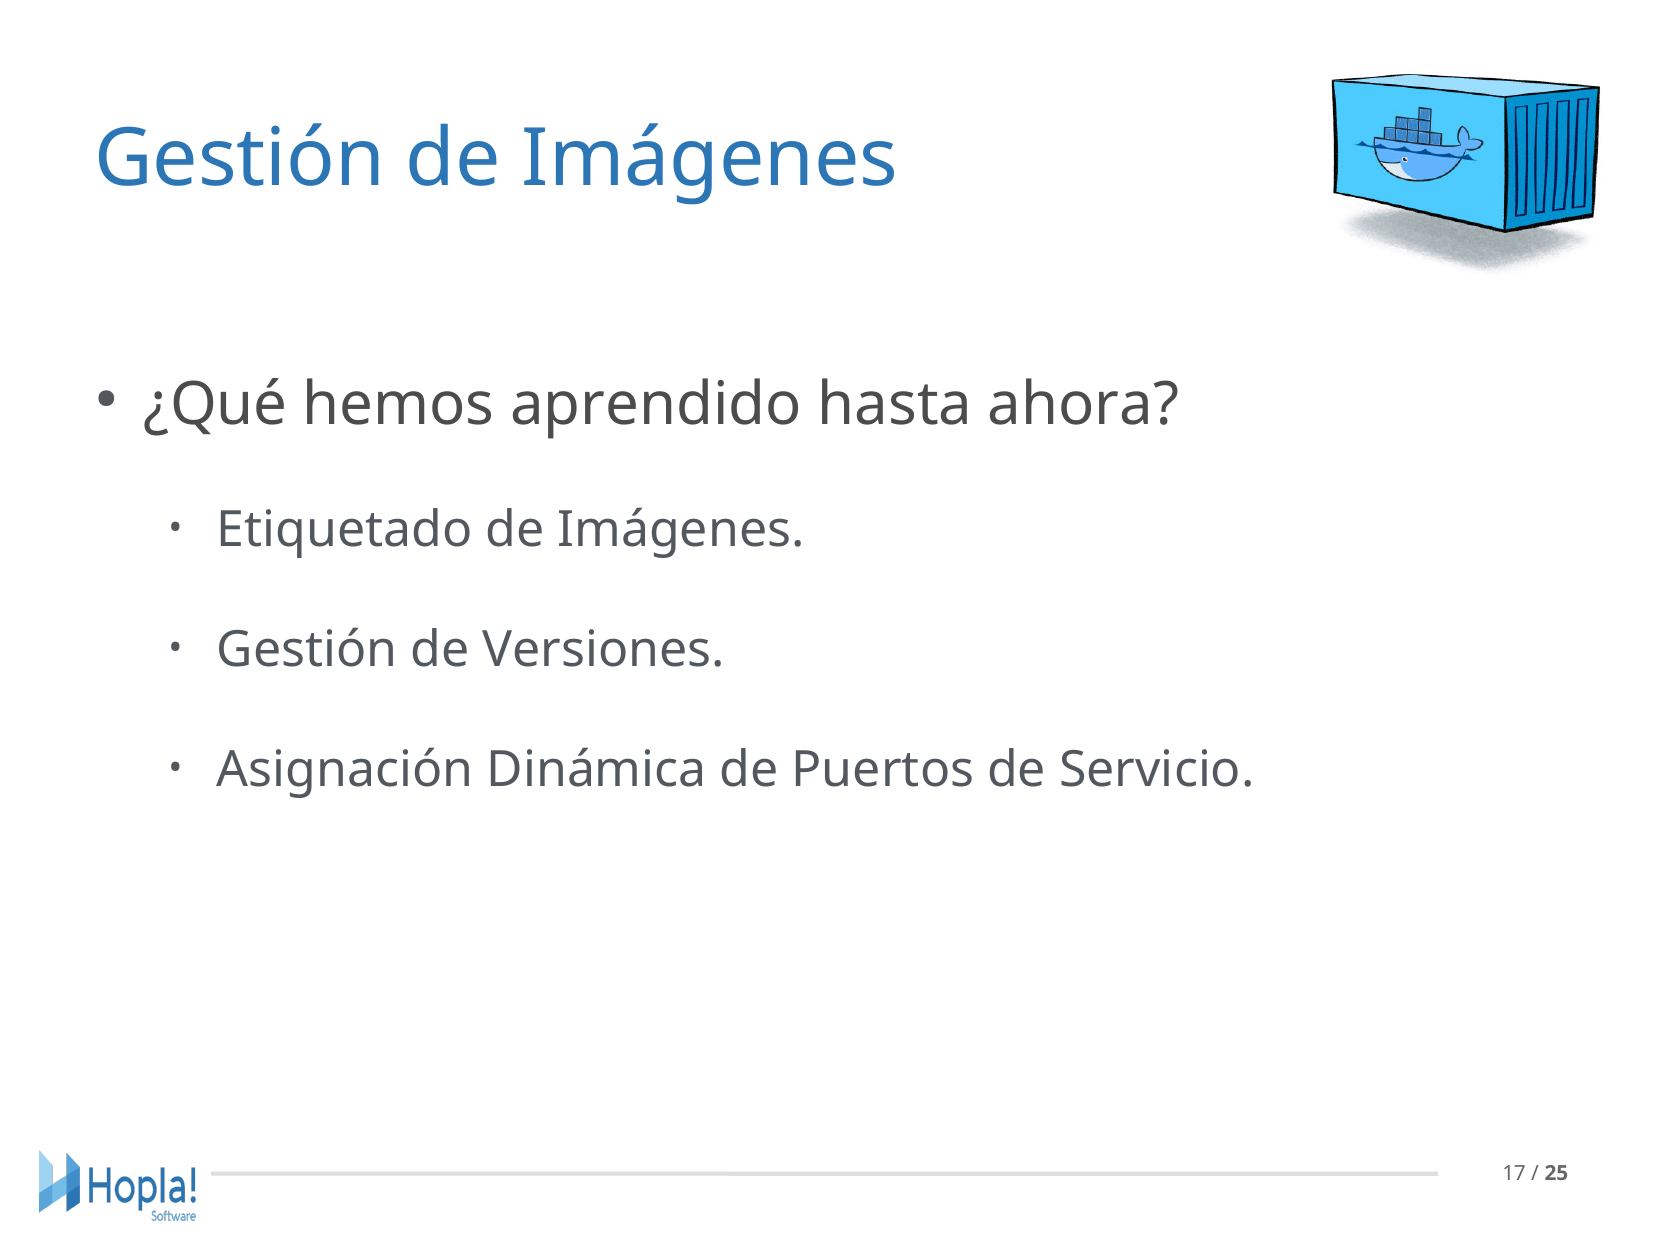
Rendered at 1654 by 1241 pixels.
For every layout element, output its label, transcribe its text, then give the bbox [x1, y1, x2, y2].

title Gestión de Imágenes [82, 0, 1571, 340]
list ¿Qué hemos aprendido hasta ahora? Etiquetado de Imágenes. Gestión de Versiones. Asignación Dinámica de Puertos de Servicio. [83, 268, 1601, 1107]
picture [39, 1150, 196, 1221]
picture [1278, 3, 1651, 294]
